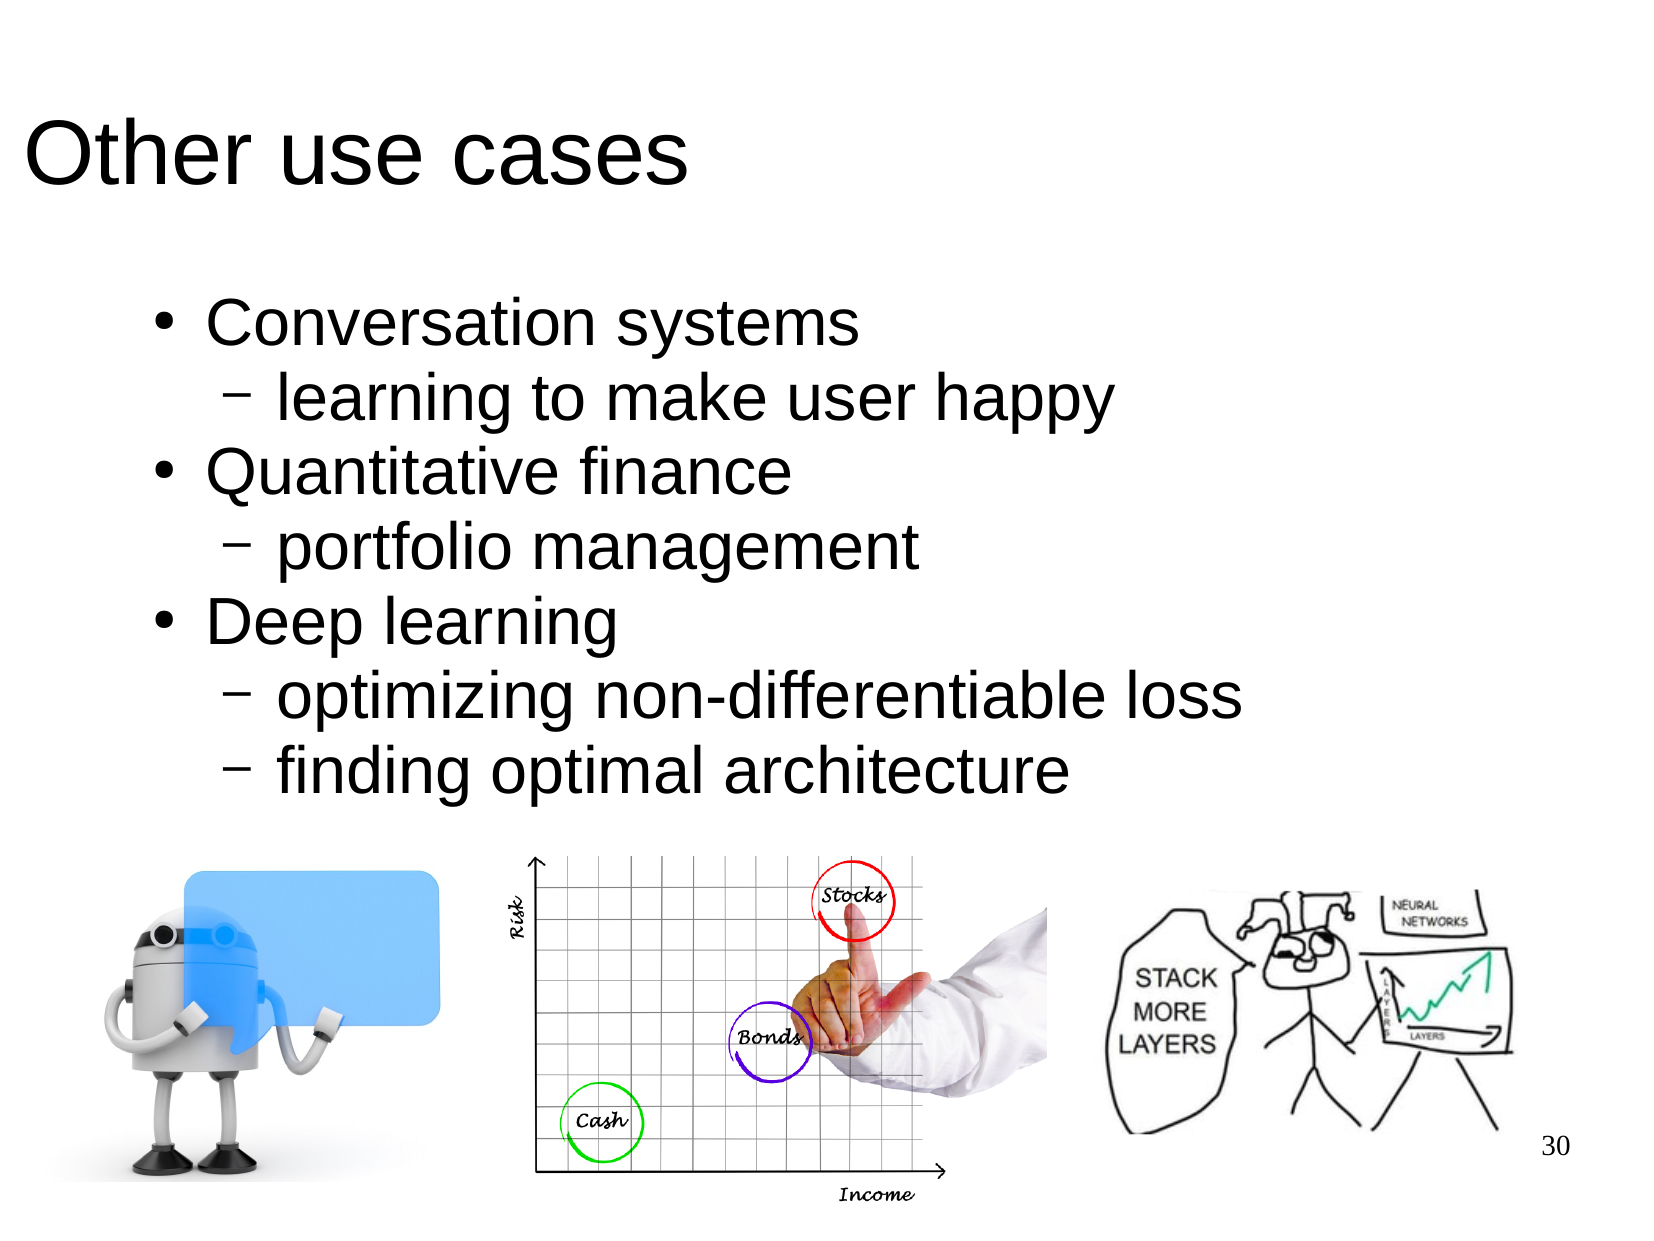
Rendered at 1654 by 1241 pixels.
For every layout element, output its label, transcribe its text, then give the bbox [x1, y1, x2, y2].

title Other use cases [23, 49, 1512, 257]
picture [1093, 882, 1527, 1147]
picture [46, 862, 497, 1182]
text_box Conversation systems learning to make user happy Quantitative finance portfolio management Deep learning optimizing non-differentiable loss finding optimal architecture [120, 277, 1591, 1241]
